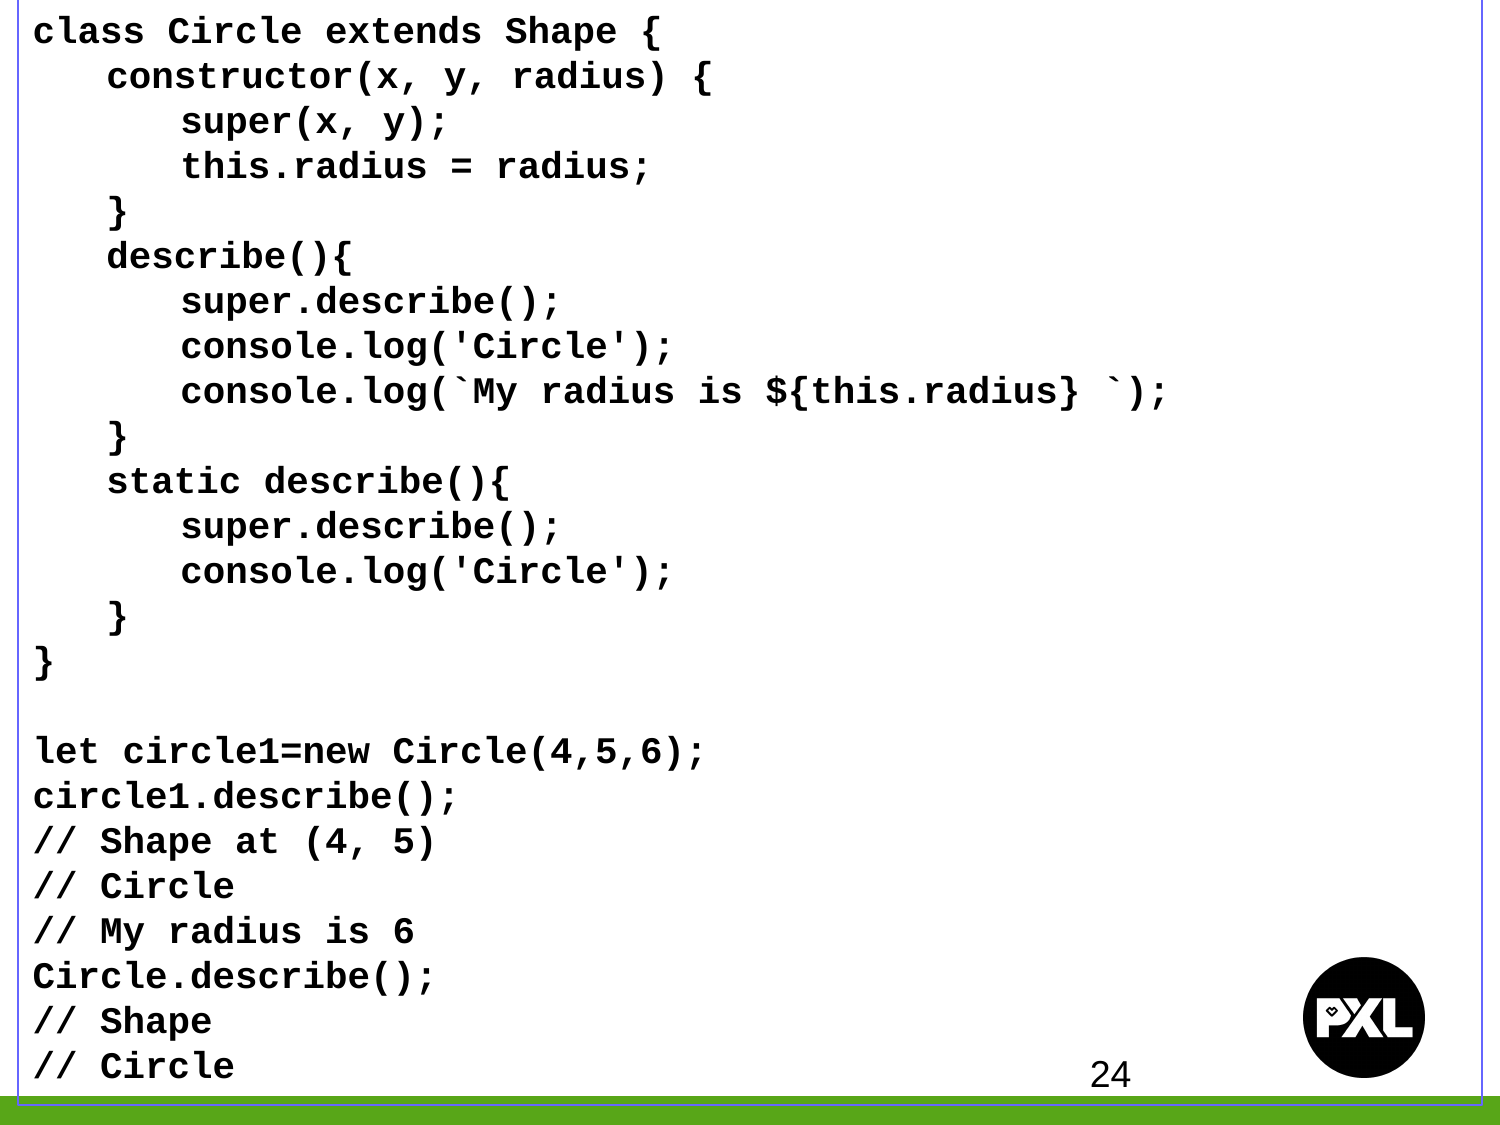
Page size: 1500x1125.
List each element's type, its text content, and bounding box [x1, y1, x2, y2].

text_box class Circle extends Shape { constructor(x, y, radius) { super(x, y); this.radius = radius; } describe(){ super.describe(); console.log('Circle'); console.log(`My radius is ${this.radius} `); } static describe(){ super.describe(); console.log('Circle'); } } let circle1=new Circle(4,5,6); circle1.describe(); // Shape at (4, 5) // Circle // My radius is 6 Circle.describe(); // Shape // Circle [17, 0, 1482, 1106]
